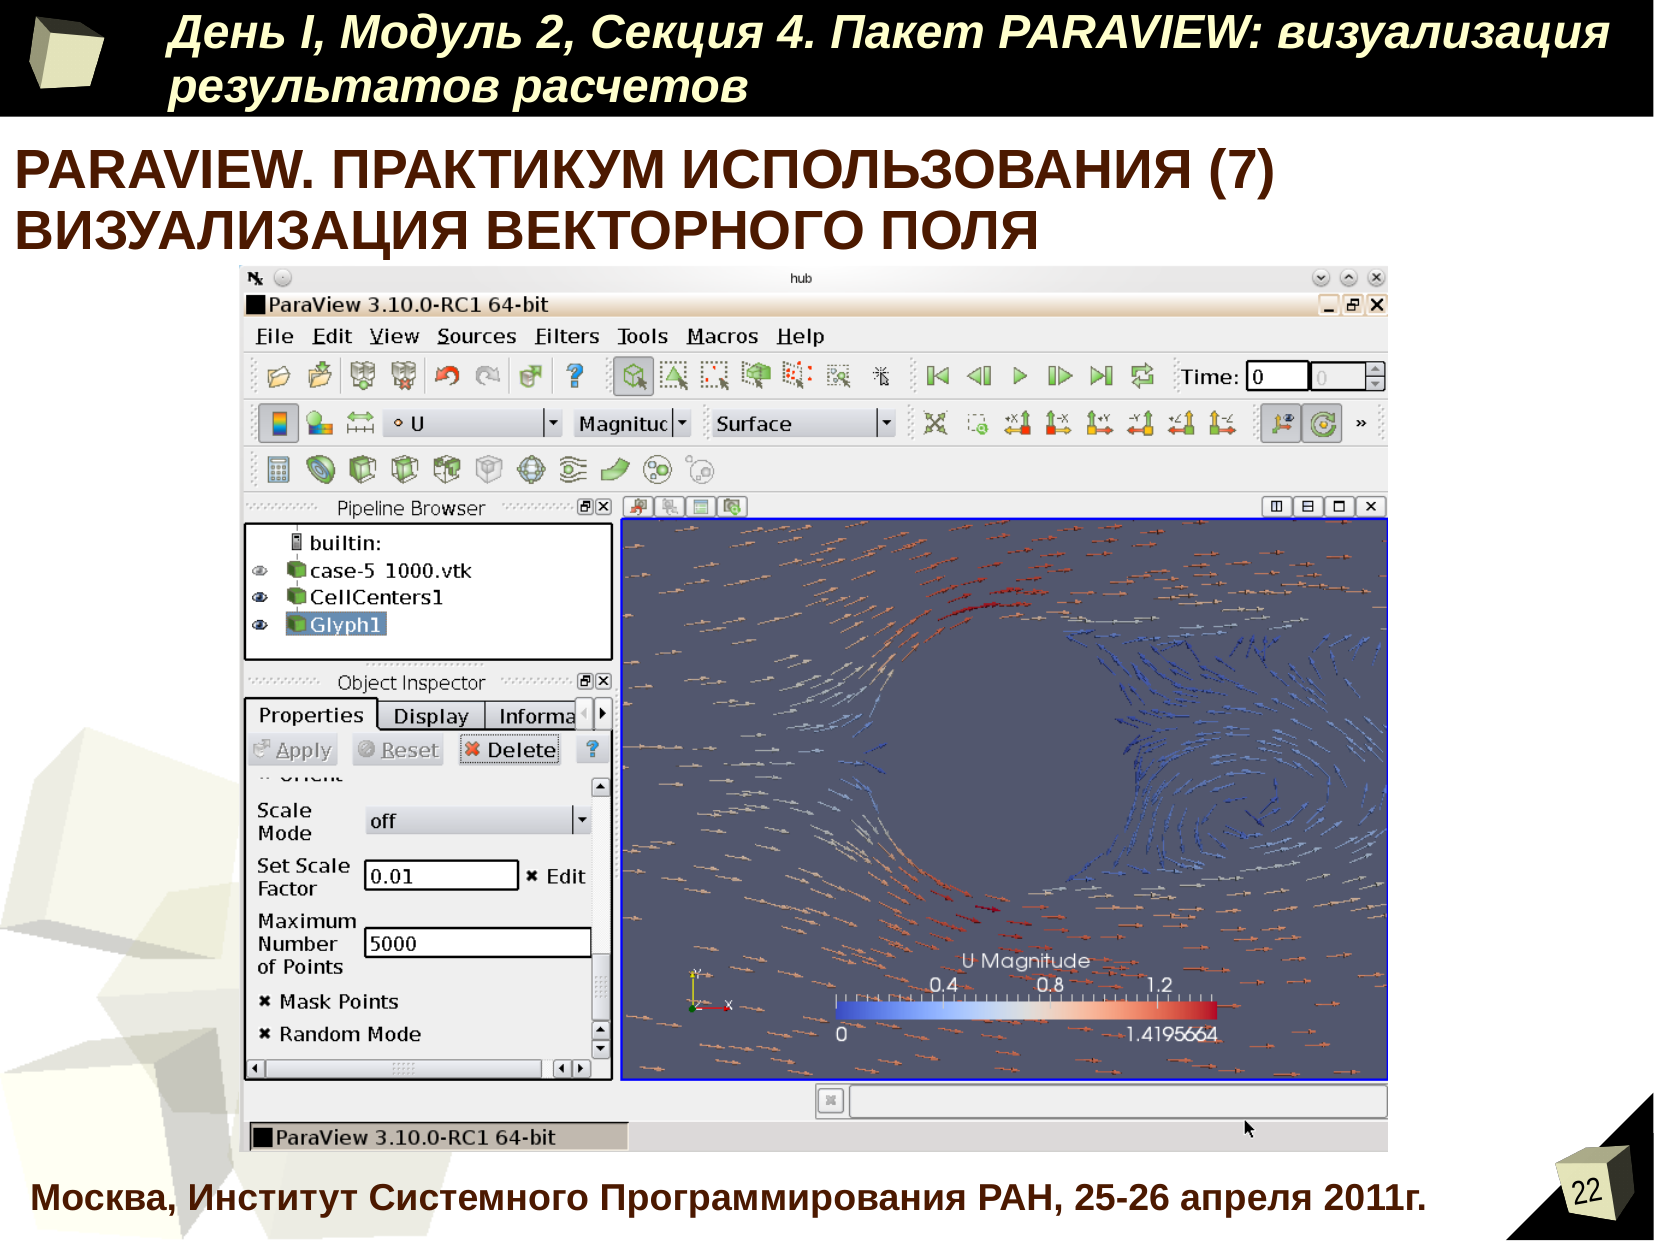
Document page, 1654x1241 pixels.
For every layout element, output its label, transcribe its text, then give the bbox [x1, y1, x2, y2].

text_box PARAVIEW. ПРАКТИКУМ ИСПОЛЬЗОВАНИЯ (7) ВИЗУАЛИЗАЦИЯ ВЕКТОРНОГО ПОЛЯ [0, 130, 1654, 270]
picture [0, 270, 1388, 1241]
picture [464, 1193, 472, 1198]
